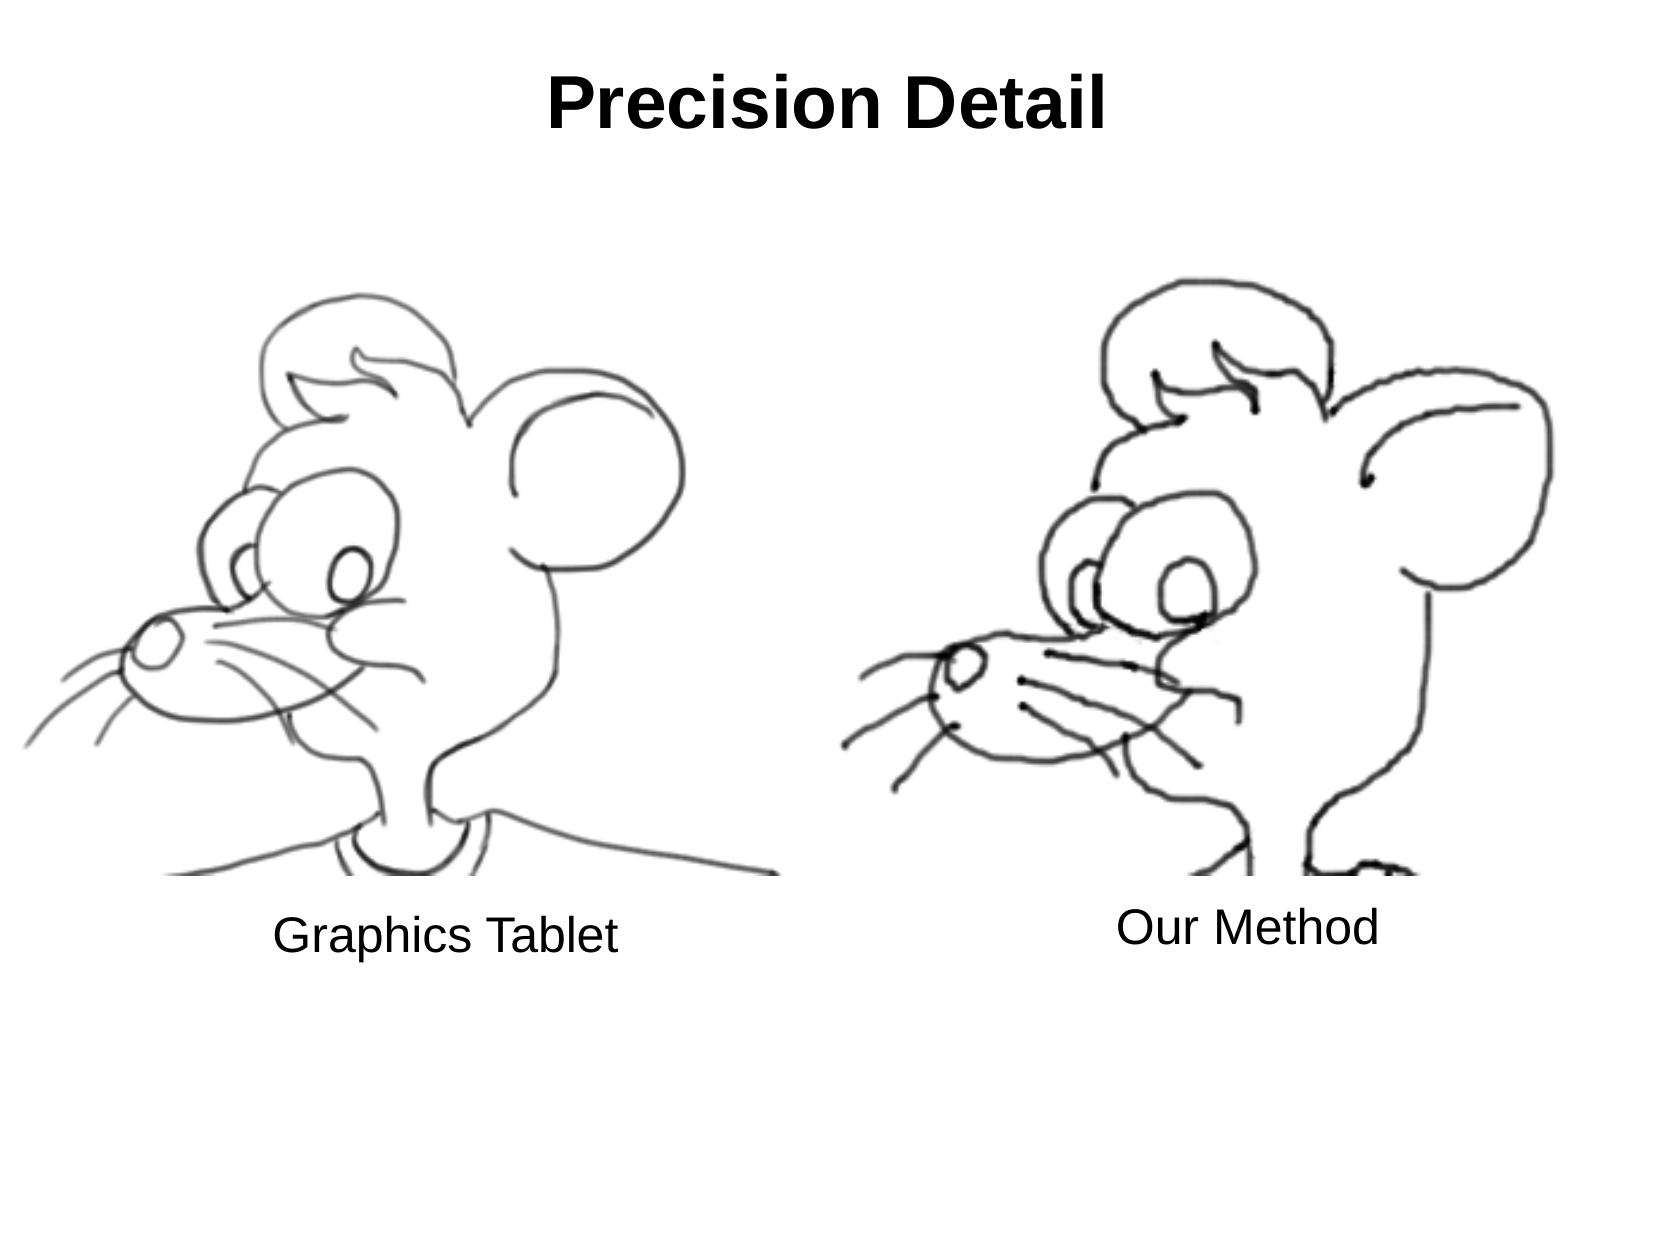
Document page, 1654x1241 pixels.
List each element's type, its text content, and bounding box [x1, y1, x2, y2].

text_box Precision Detail [531, 53, 1124, 152]
text_box Our Method [1101, 891, 1447, 1023]
text_box Graphics Tablet [257, 899, 673, 1031]
picture [9, 188, 1648, 876]
